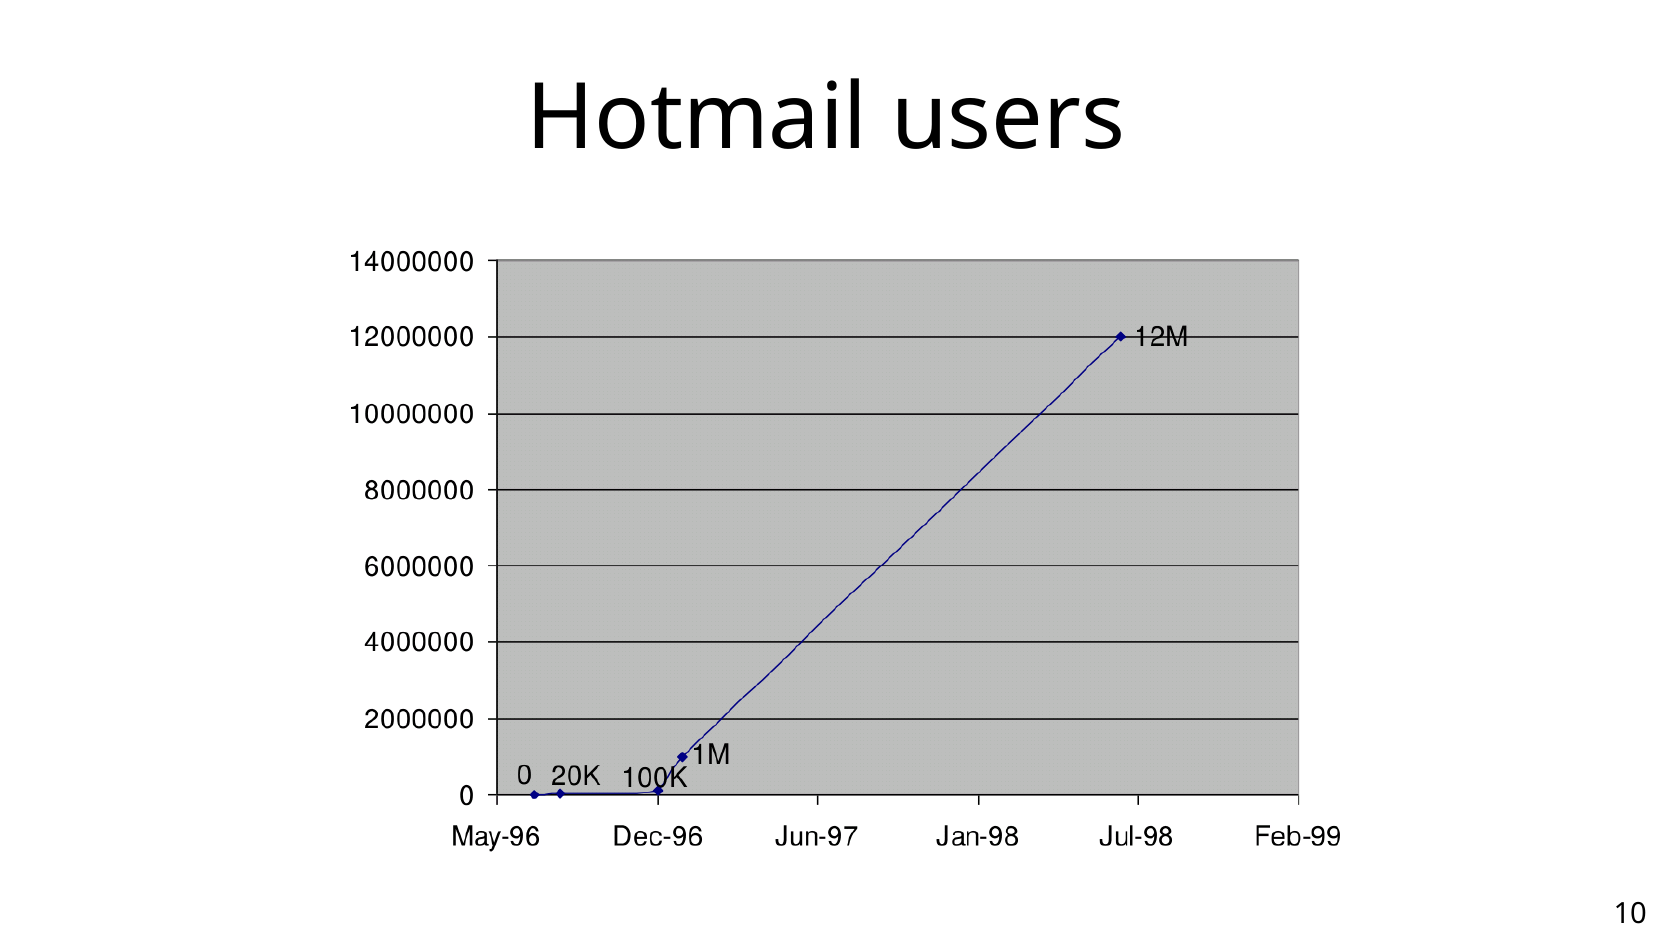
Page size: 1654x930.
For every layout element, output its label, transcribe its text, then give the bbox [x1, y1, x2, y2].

picture [333, 225, 1351, 859]
title Hotmail users [82, 1, 1571, 225]
